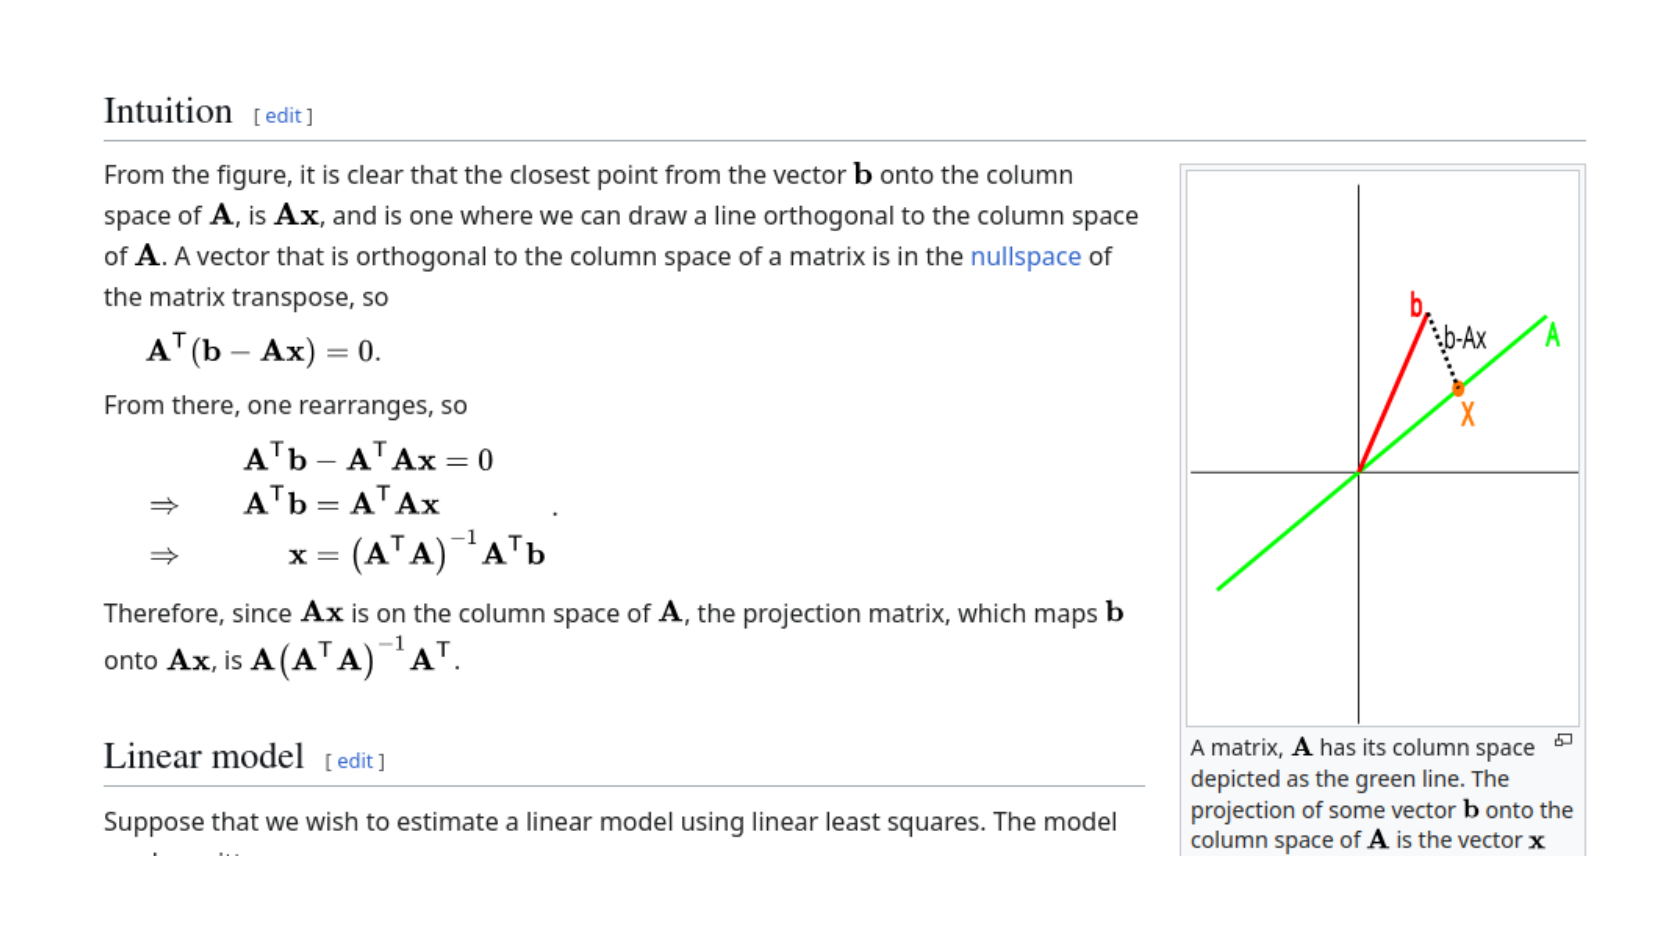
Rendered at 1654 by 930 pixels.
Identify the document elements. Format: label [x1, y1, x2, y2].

picture [68, 76, 1588, 856]
